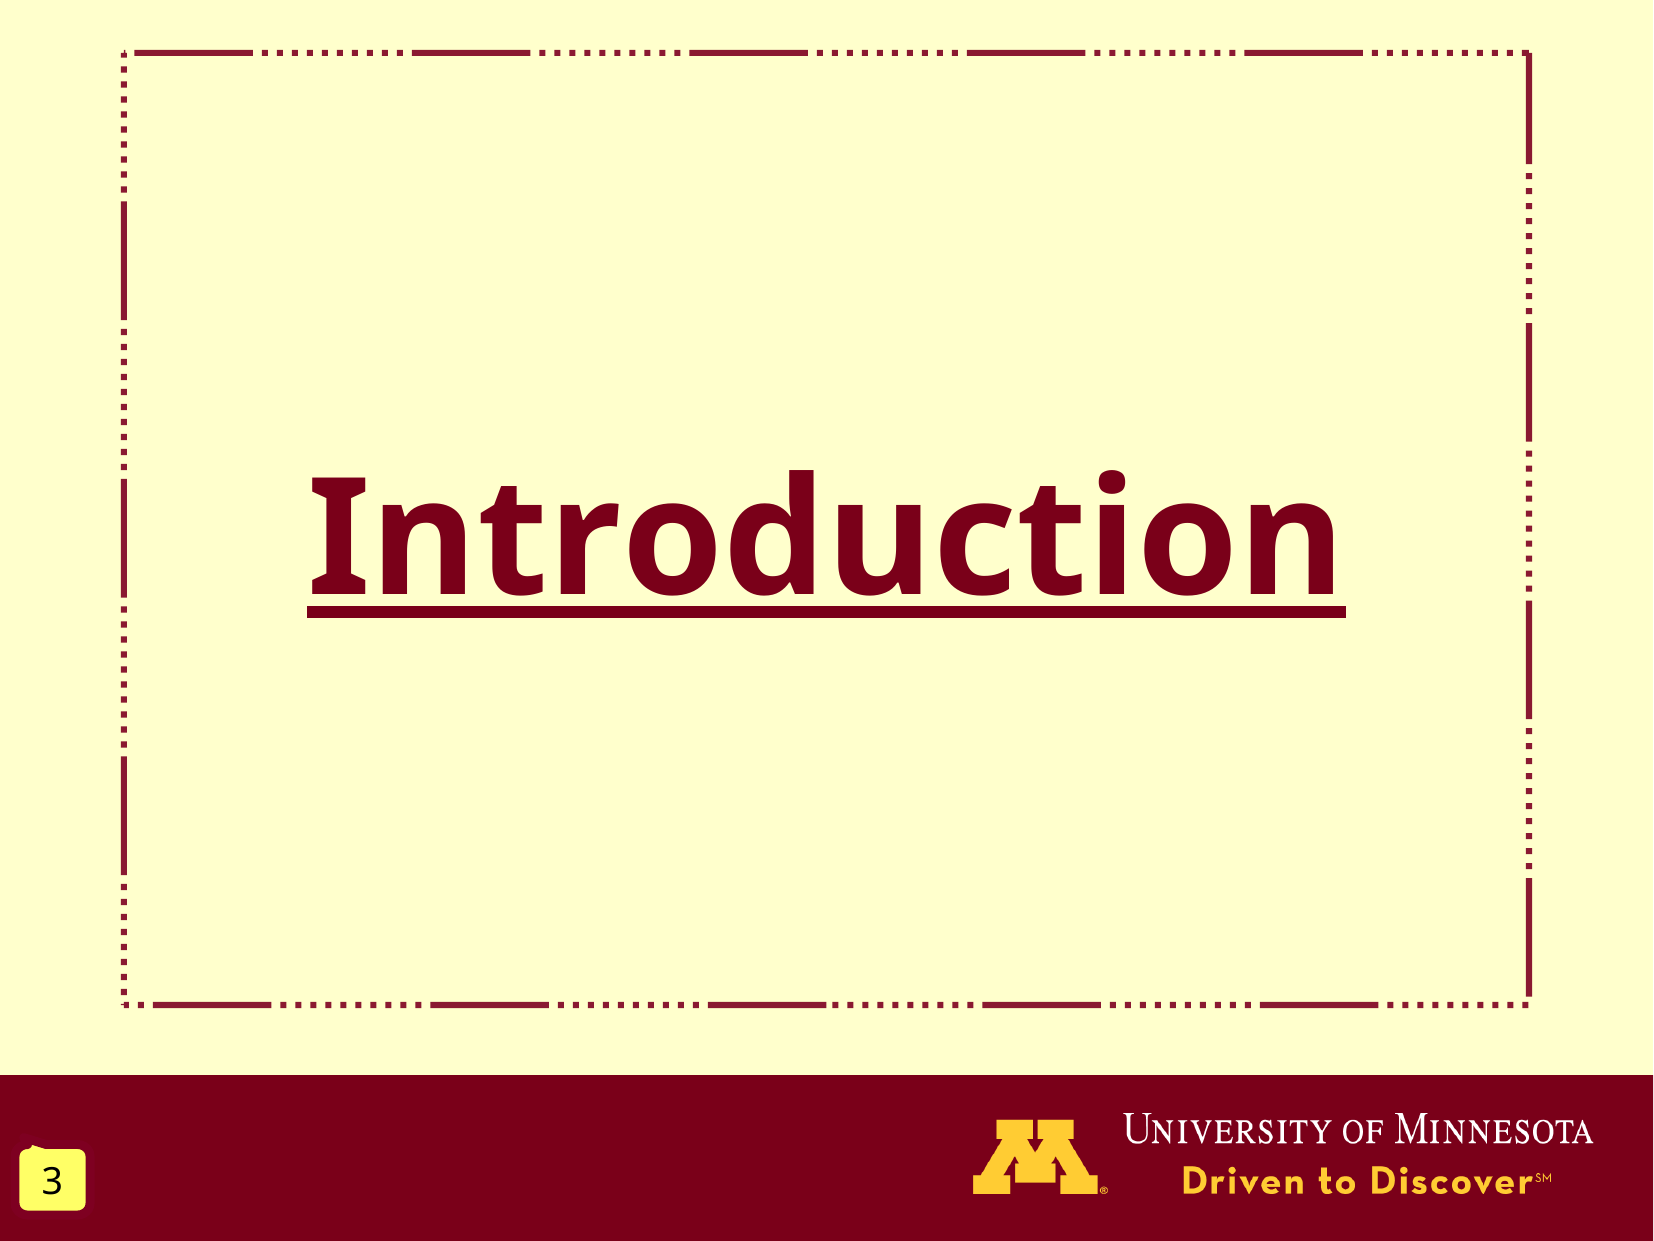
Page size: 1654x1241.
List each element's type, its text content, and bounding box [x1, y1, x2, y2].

picture [0, 1075, 1654, 1241]
title Introduction [123, 52, 1529, 1006]
text_box 3 [15, 1137, 91, 1216]
